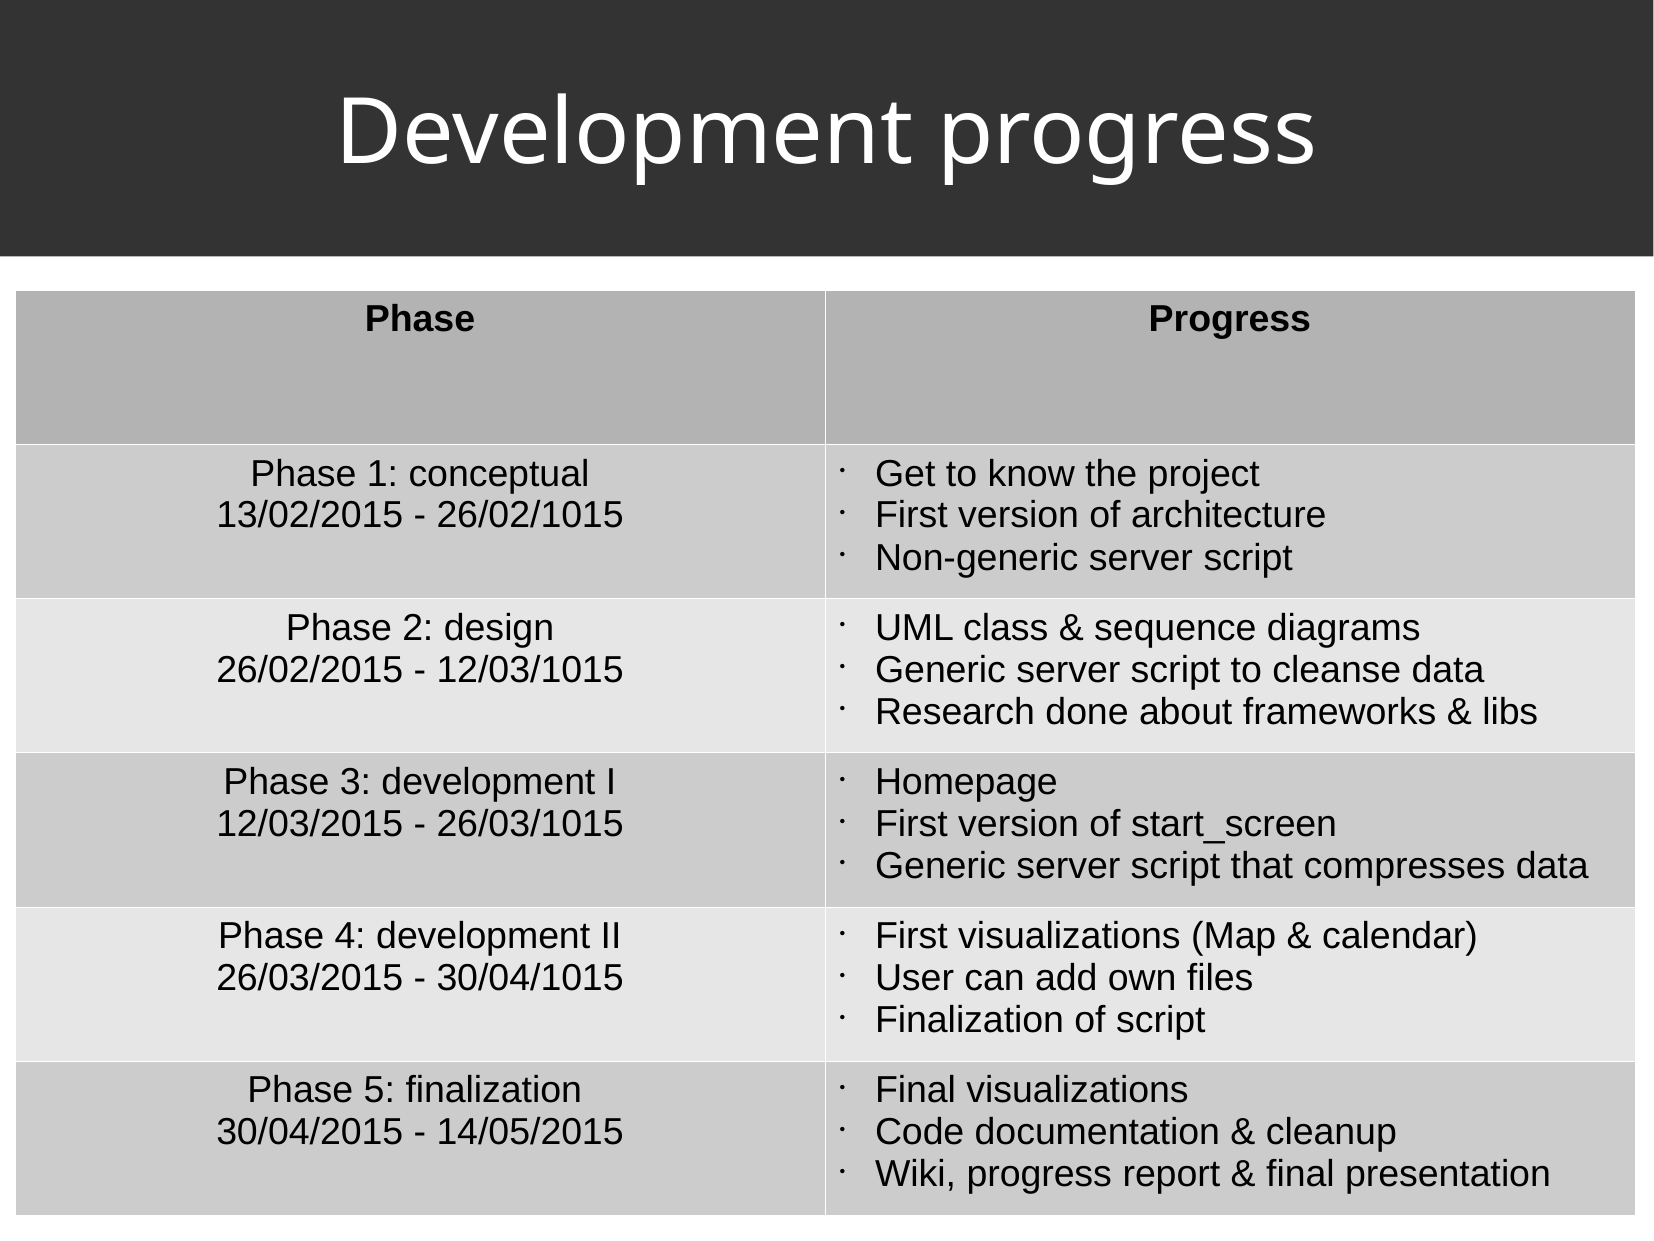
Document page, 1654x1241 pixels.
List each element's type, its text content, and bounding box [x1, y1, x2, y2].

table_cell UML class & sequence diagrams Generic server script to cleanse data Research done about frameworks & libs [826, 599, 1635, 752]
table_cell Phase 5: finalization 30/04/2015 - 14/05/2015 [16, 1062, 825, 1215]
table_cell Phase 1: conceptual 13/02/2015 - 26/02/1015 [16, 445, 825, 598]
table_cell Phase 2: design 26/02/2015 - 12/03/1015 [16, 599, 825, 752]
table_cell Final visualizations Code documentation & cleanup Wiki, progress report & final presentation [826, 1062, 1635, 1215]
table_cell Phase 4: development II 26/03/2015 - 30/04/1015 [16, 908, 825, 1061]
table_cell Get to know the project First version of architecture Non-generic server script [826, 445, 1635, 598]
table_header Progress [826, 291, 1635, 444]
table_cell Phase 3: development I 12/03/2015 - 26/03/1015 [16, 753, 825, 907]
table_cell Homepage First version of start_screen Generic server script that compresses data [826, 753, 1635, 907]
title Development progress [0, 0, 1654, 257]
table_cell First visualizations (Map & calendar) User can add own files Finalization of script [826, 908, 1635, 1061]
table_header Phase [16, 291, 825, 444]
